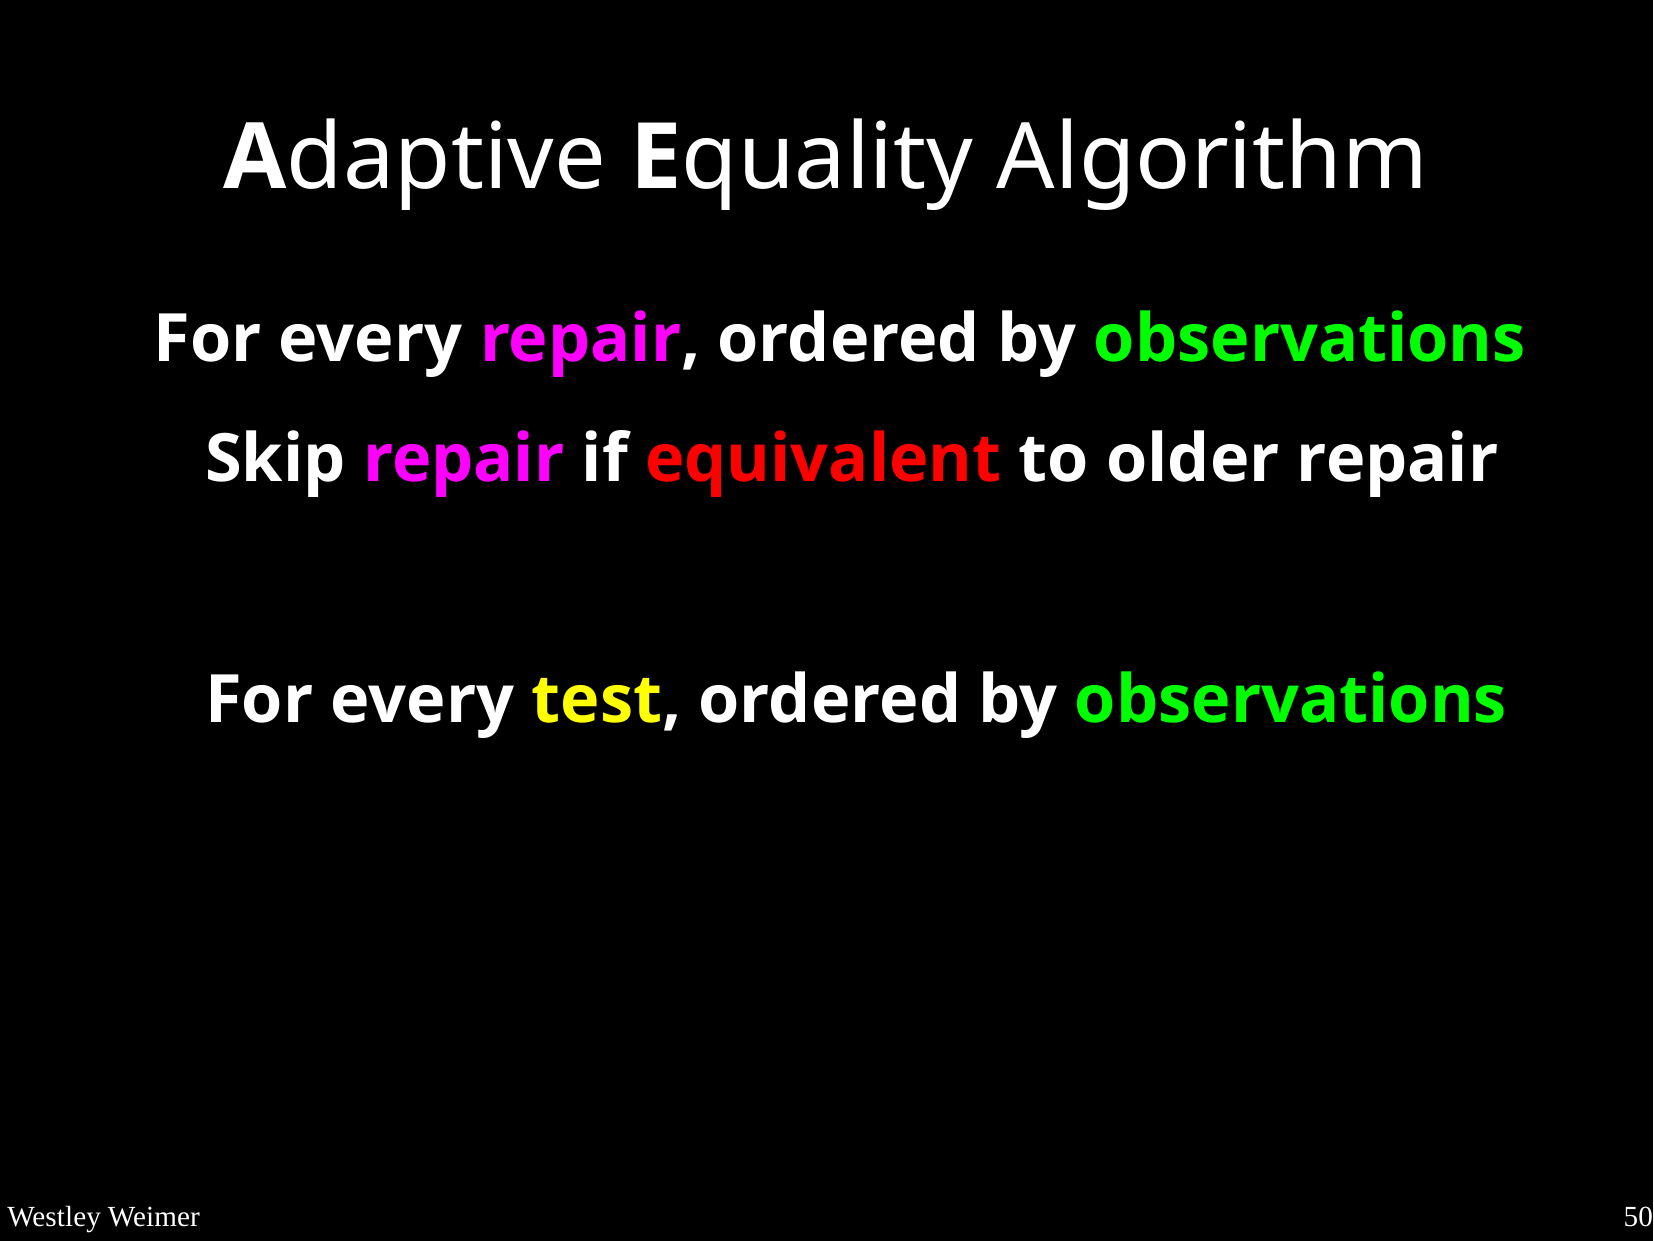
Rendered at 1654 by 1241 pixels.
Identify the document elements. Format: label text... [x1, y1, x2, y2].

title Adaptive Equality Algorithm [82, 49, 1571, 257]
list For every repair, ordered by observations Skip repair if equivalent to older repair For every test, ordered by observations [82, 290, 1571, 1109]
